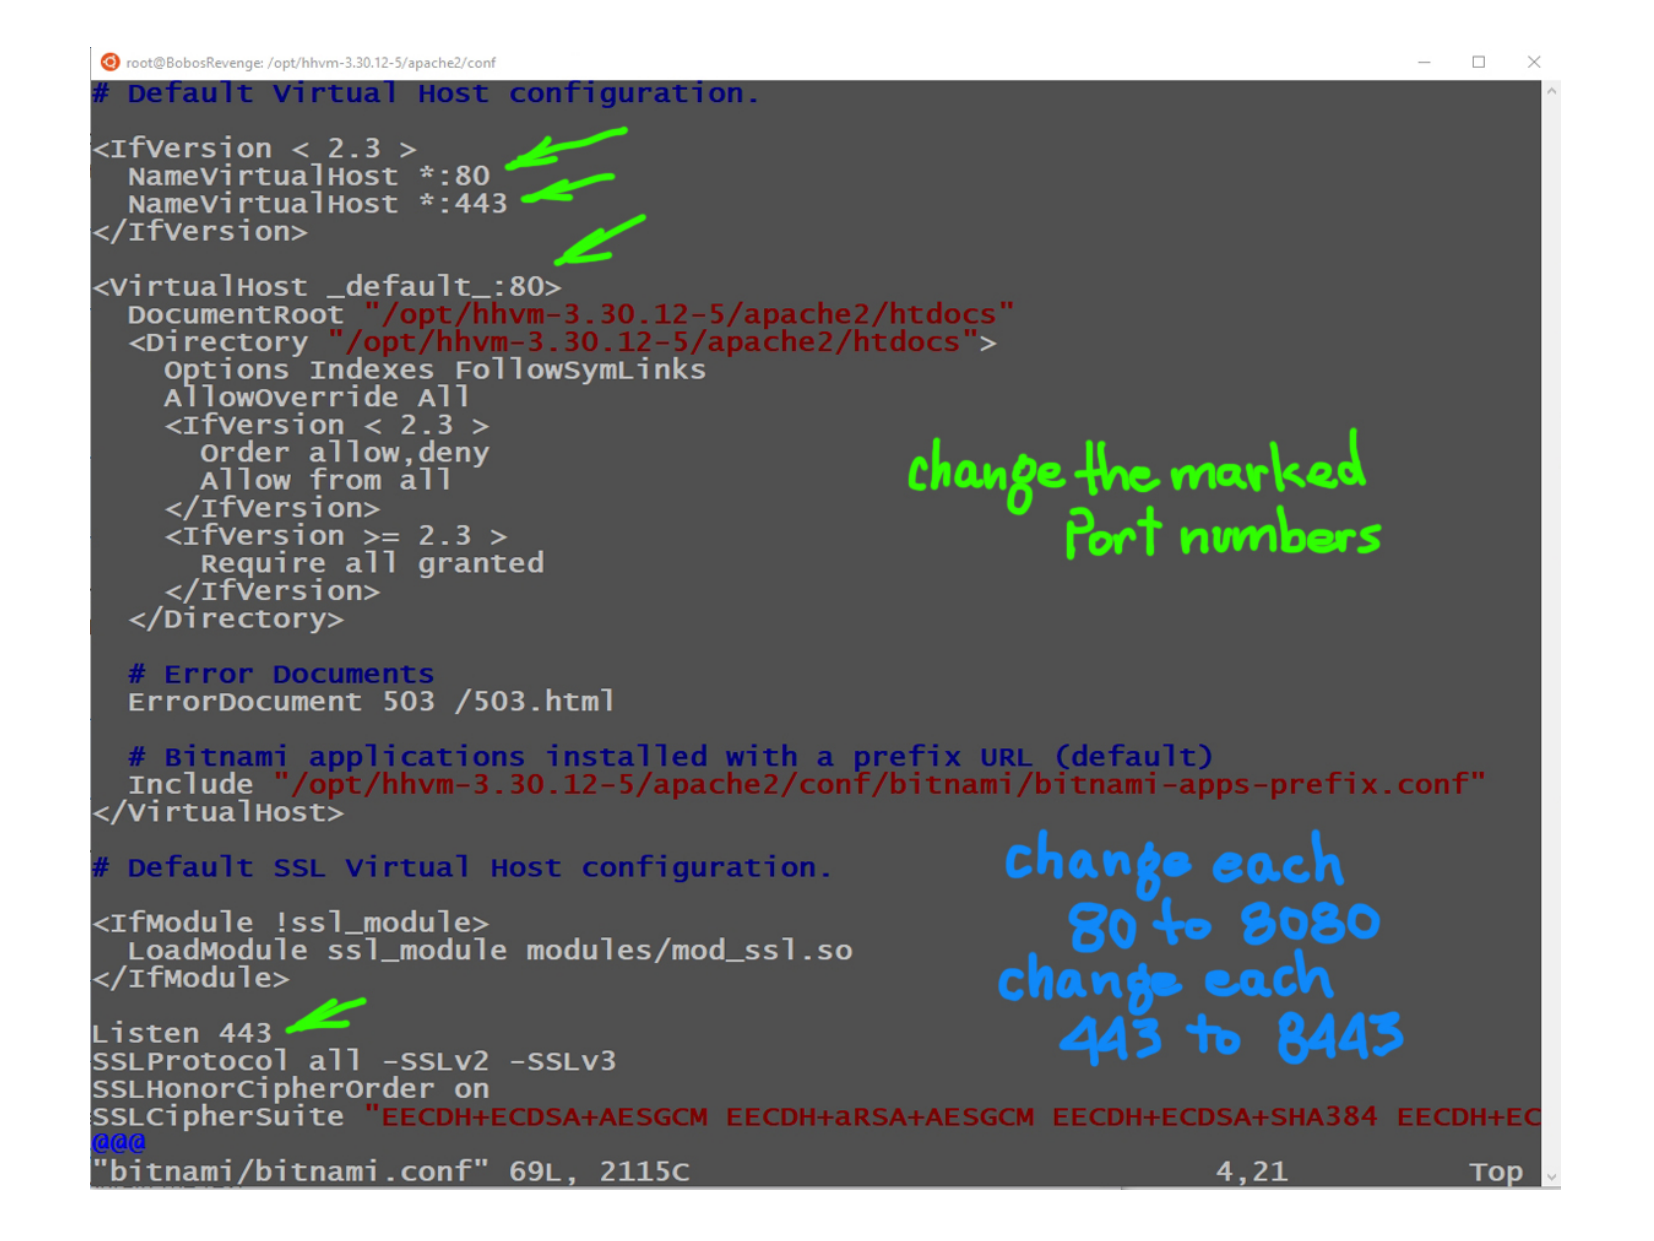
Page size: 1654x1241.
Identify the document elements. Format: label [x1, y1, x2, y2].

picture [90, 47, 1561, 1190]
